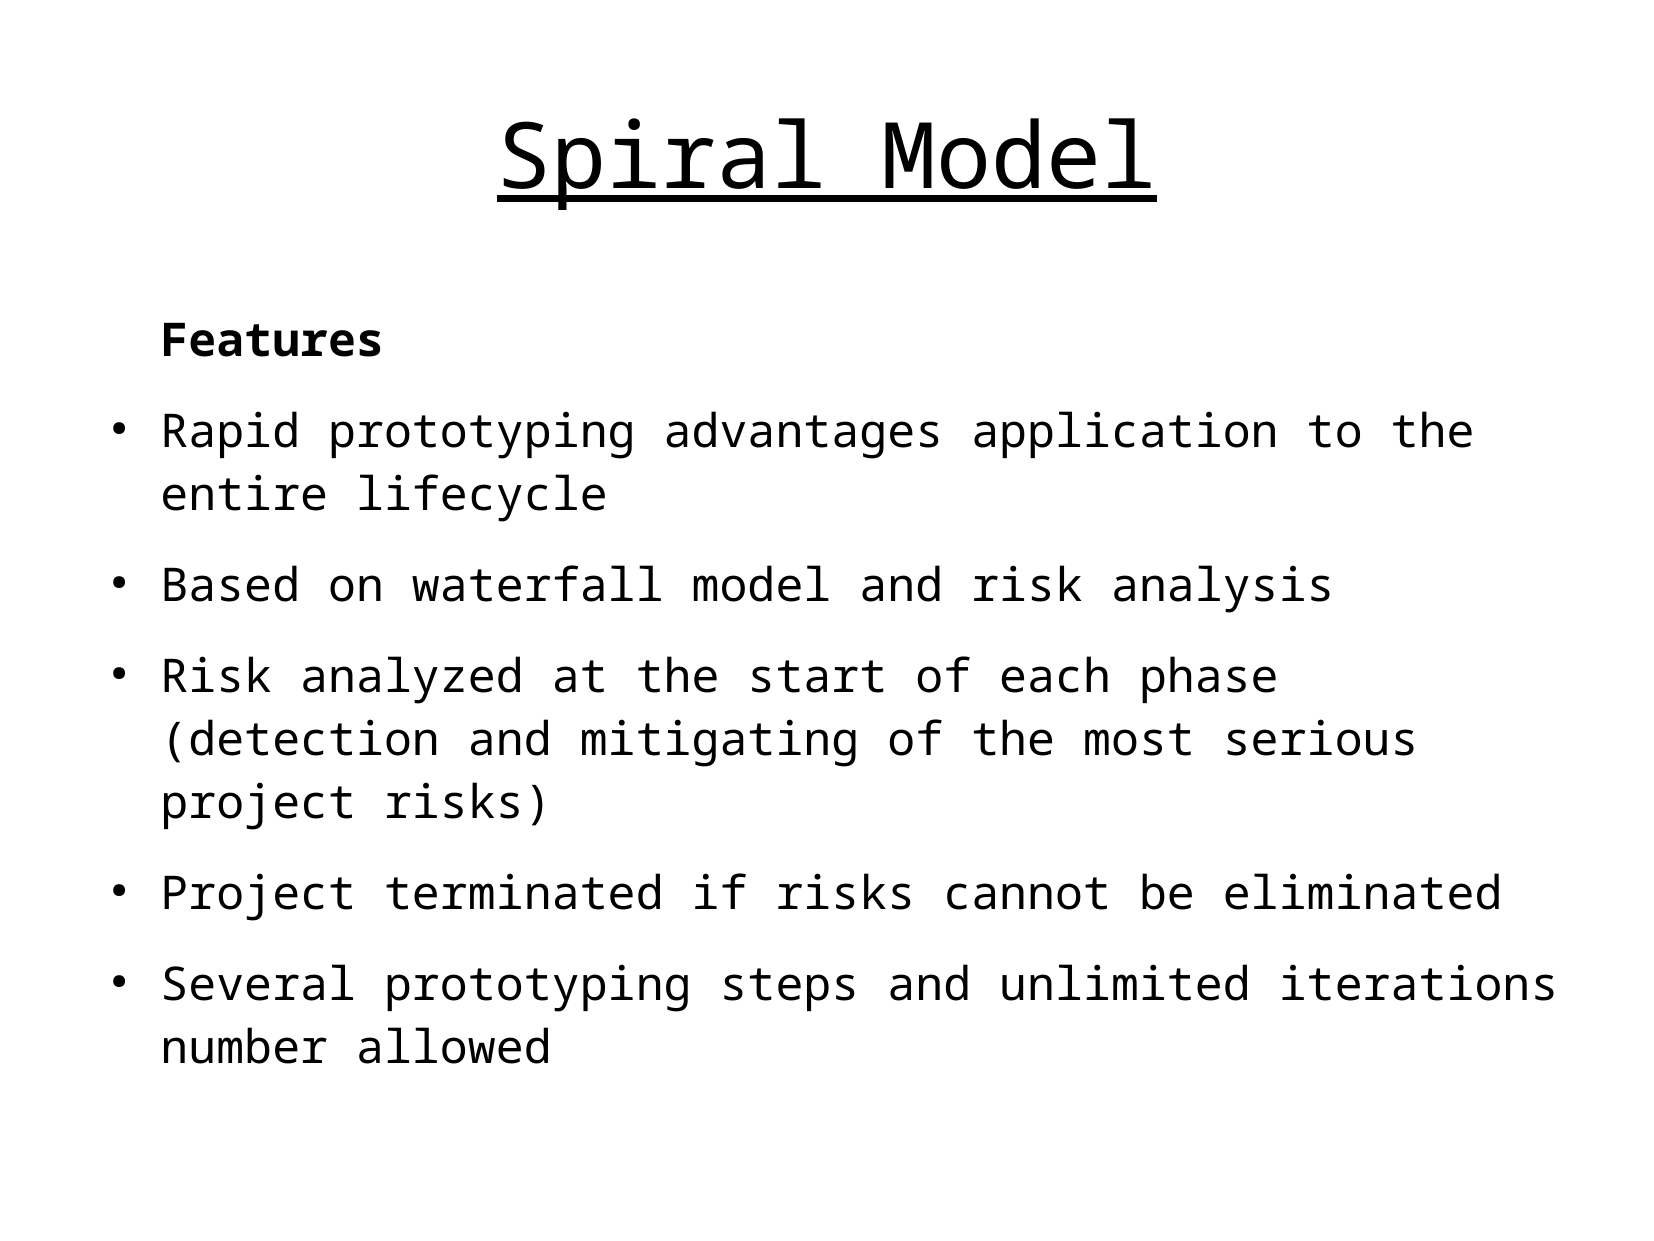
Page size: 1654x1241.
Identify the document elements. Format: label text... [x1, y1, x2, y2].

list Features Rapid prototyping advantages application to the entire lifecycle Based on waterfall model and risk analysis Risk analyzed at the start of each phase (detection and mitigating of the most serious project risks) Project terminated if risks cannot be eliminated Several prototyping steps and unlimited iterations number allowed [94, 307, 1583, 1087]
title Spiral Model [82, 49, 1571, 257]
